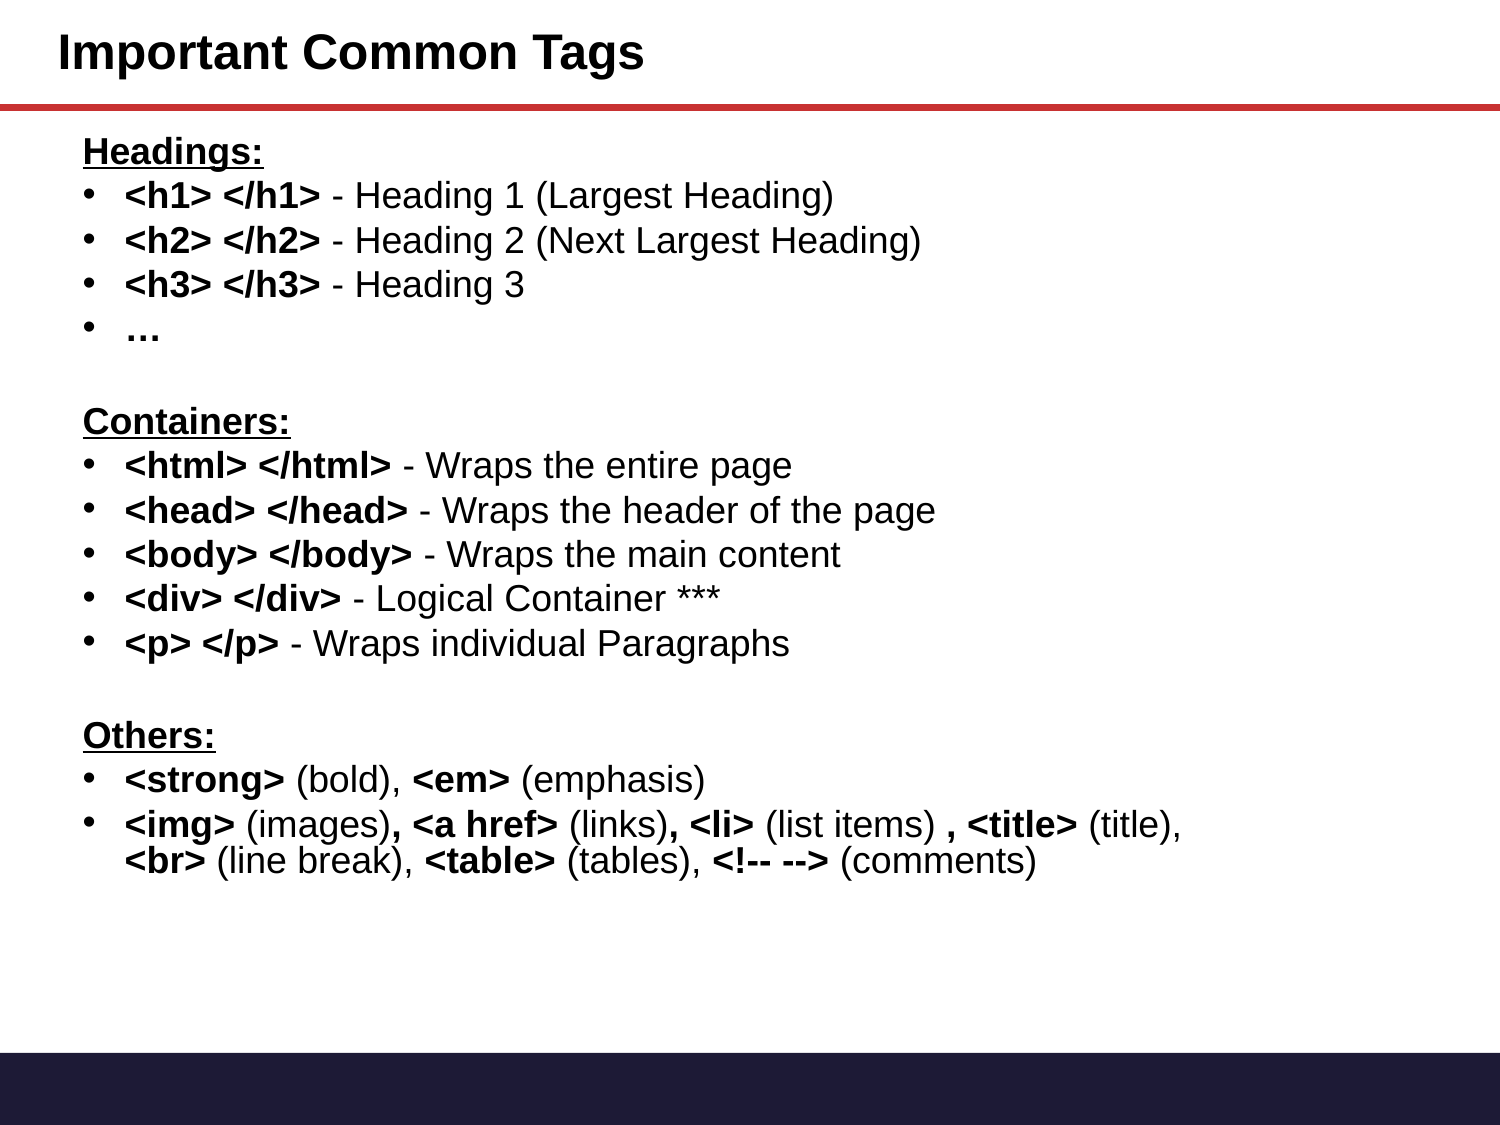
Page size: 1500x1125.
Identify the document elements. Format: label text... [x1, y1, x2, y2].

text_box Headings: <h1> </h1> - Heading 1 (Largest Heading) <h2> </h2> - Heading 2 (Next Largest Heading) <h3> </h3> - Heading 3 … Containers: <html> </html> - Wraps the entire page <head> </head> - Wraps the header of the page <body> </body> - Wraps the main content <div> </div> - Logical Container *** <p> </p> - Wraps individual Paragraphs Others: <strong> (bold), <em> (emphasis) <img> (images), <a href> (links), <li> (list items) , <title> (title), <br> (line break), <table> (tables), <!-- --> (comments) [74, 128, 1500, 892]
title Important Common Tags [50, 0, 1175, 108]
